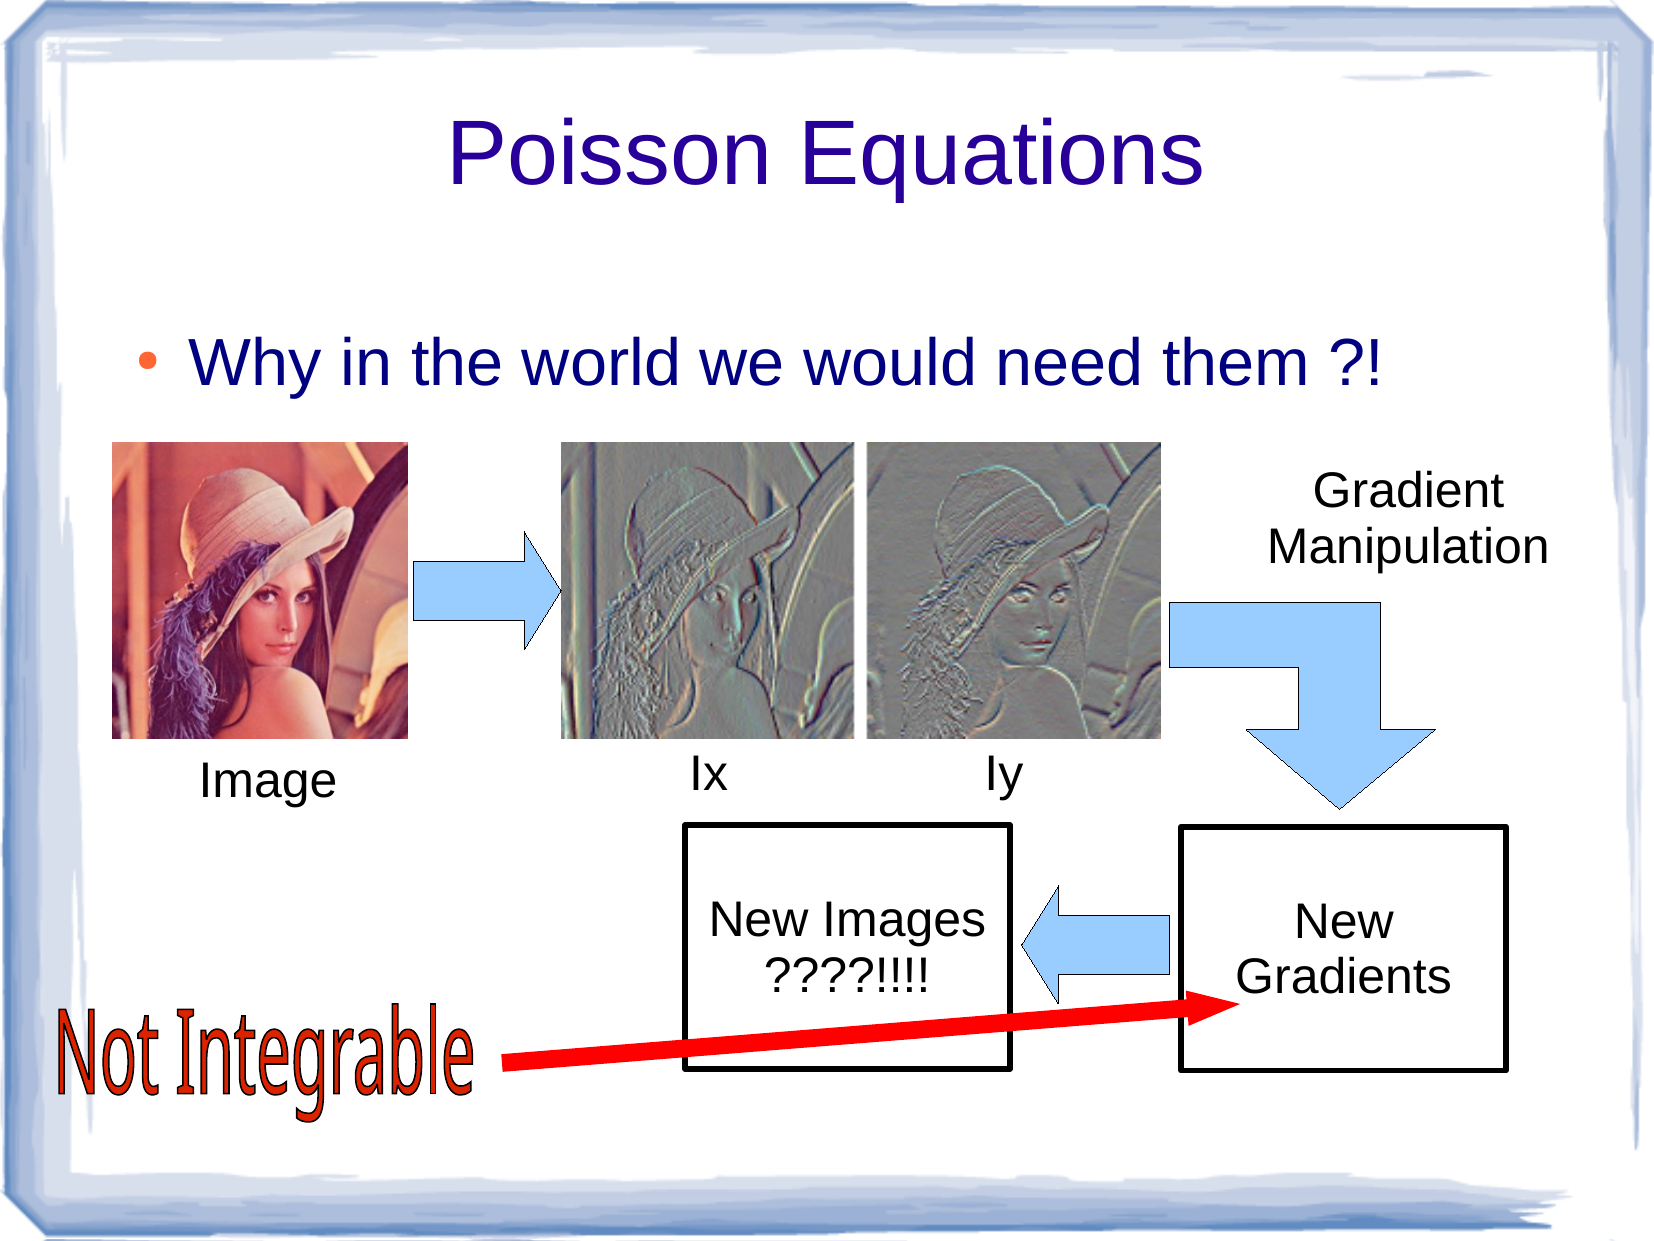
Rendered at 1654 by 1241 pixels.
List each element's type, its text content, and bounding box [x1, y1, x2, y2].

text_box [1021, 885, 1170, 1004]
text_box Ix [590, 738, 827, 809]
text_box New Images ????!!!! [685, 825, 1010, 1069]
text_box Iy [885, 738, 1123, 809]
text_box [1169, 602, 1436, 810]
text_box Not Integrable [259, 1029, 288, 1095]
picture [0, 0, 1654, 1241]
text_box [413, 531, 562, 650]
text_box Not Integrable [201, 1029, 230, 1094]
text_box Not Integrable [444, 1029, 473, 1095]
text_box Not Integrable [234, 1015, 255, 1095]
text_box Image [150, 744, 387, 815]
title Poisson Equations [82, 49, 1571, 257]
text_box Not Integrable [430, 1003, 436, 1094]
list Why in the world we would need them ?! [118, 324, 1571, 1004]
text_box Not Integrable [392, 1003, 422, 1095]
text_box New Gradients [1181, 826, 1506, 1071]
text_box Not Integrable [177, 1009, 194, 1094]
text_box Not Integrable [294, 1029, 324, 1122]
text_box Not Integrable [138, 1015, 158, 1095]
text_box Not Integrable [103, 1029, 134, 1095]
text_box Not Integrable [59, 1009, 94, 1094]
text_box Not Integrable [333, 1029, 354, 1094]
text_box Gradient Manipulation [1246, 454, 1571, 582]
text_box Not Integrable [355, 1029, 383, 1095]
